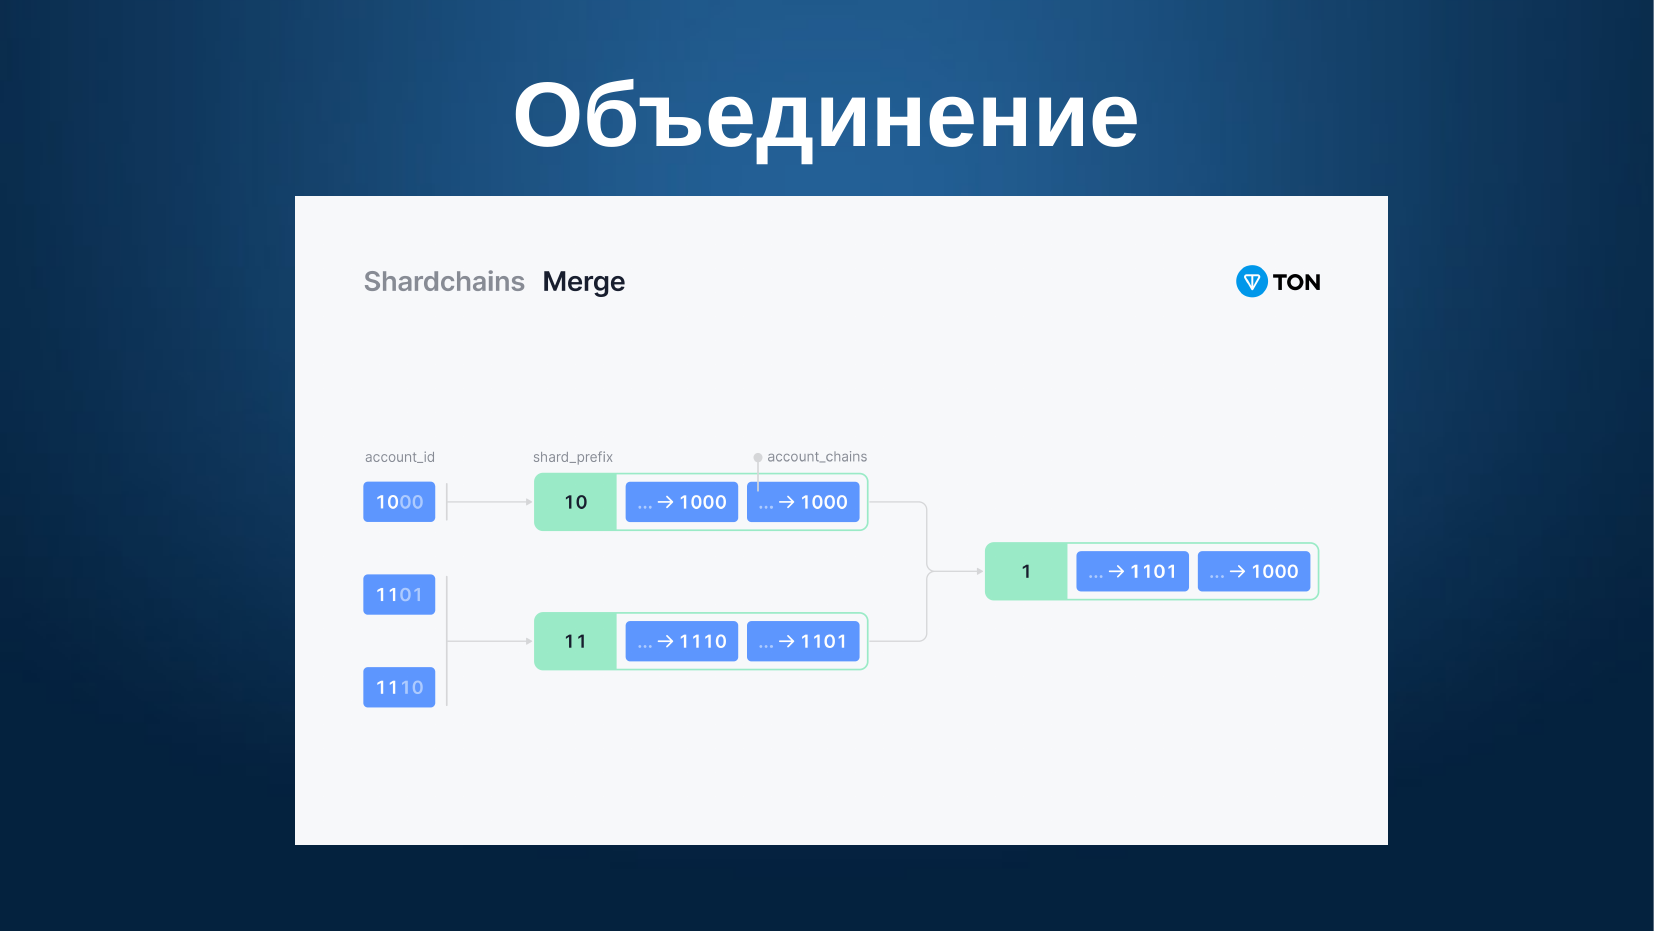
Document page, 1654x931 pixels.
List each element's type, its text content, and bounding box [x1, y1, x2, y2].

picture [0, 0, 1654, 931]
title Объединение [82, 12, 1571, 218]
